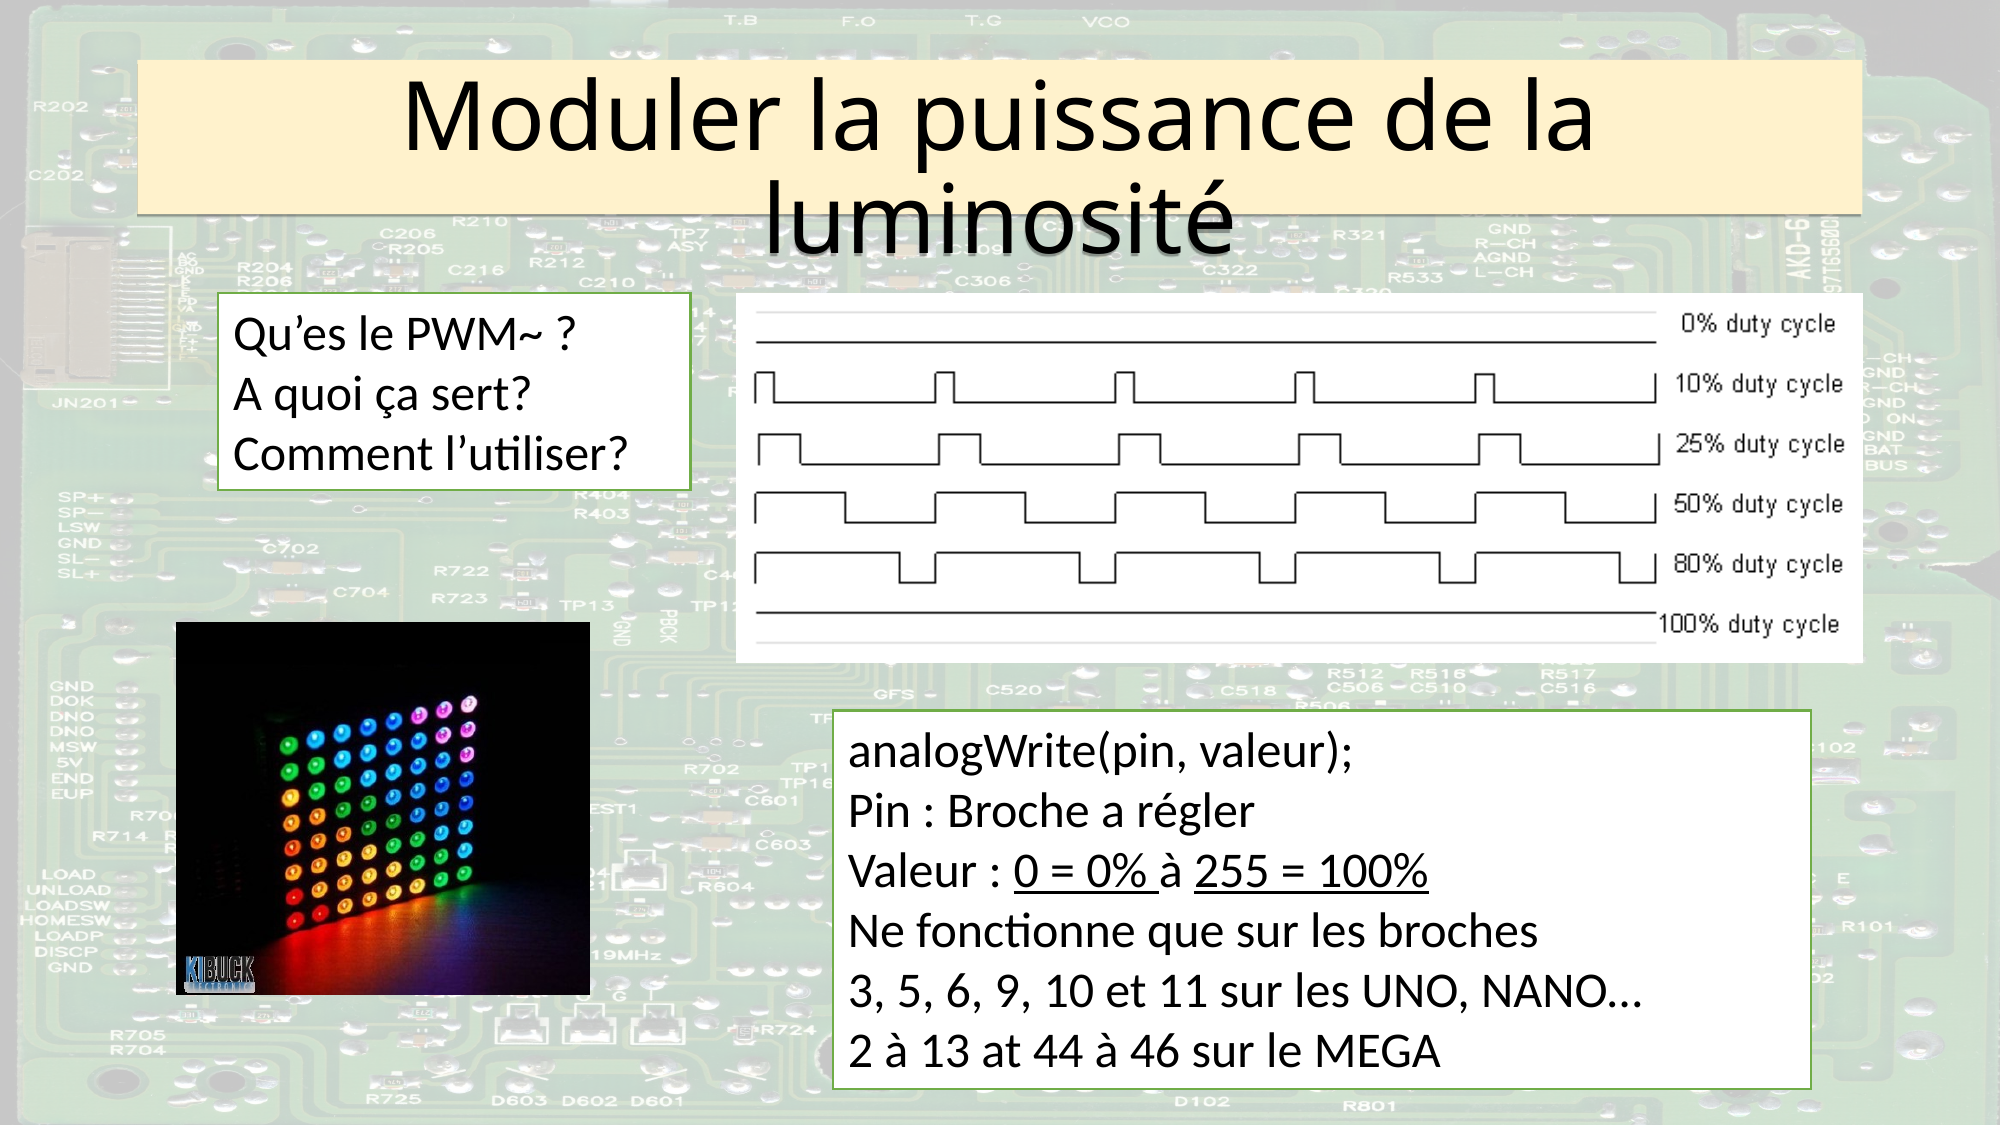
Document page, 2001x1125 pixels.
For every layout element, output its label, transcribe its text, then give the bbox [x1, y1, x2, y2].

text_box analogWrite(pin, valeur); Pin : Broche a régler Valeur : 0 = 0% à 255 = 100% Ne fonctionne que sur les broches 3, 5, 6, 9, 10 et 11 sur les UNO, NANO… 2 à 13 at 44 à 46 sur le MEGA [832, 710, 1812, 1090]
picture [176, 622, 590, 995]
text_box Moduler la puissance de la luminosité [137, 59, 1863, 215]
text_box Qu’es le PWM~ ? A quoi ça sert? Comment l’utiliser? [218, 293, 691, 491]
picture [736, 293, 1863, 663]
